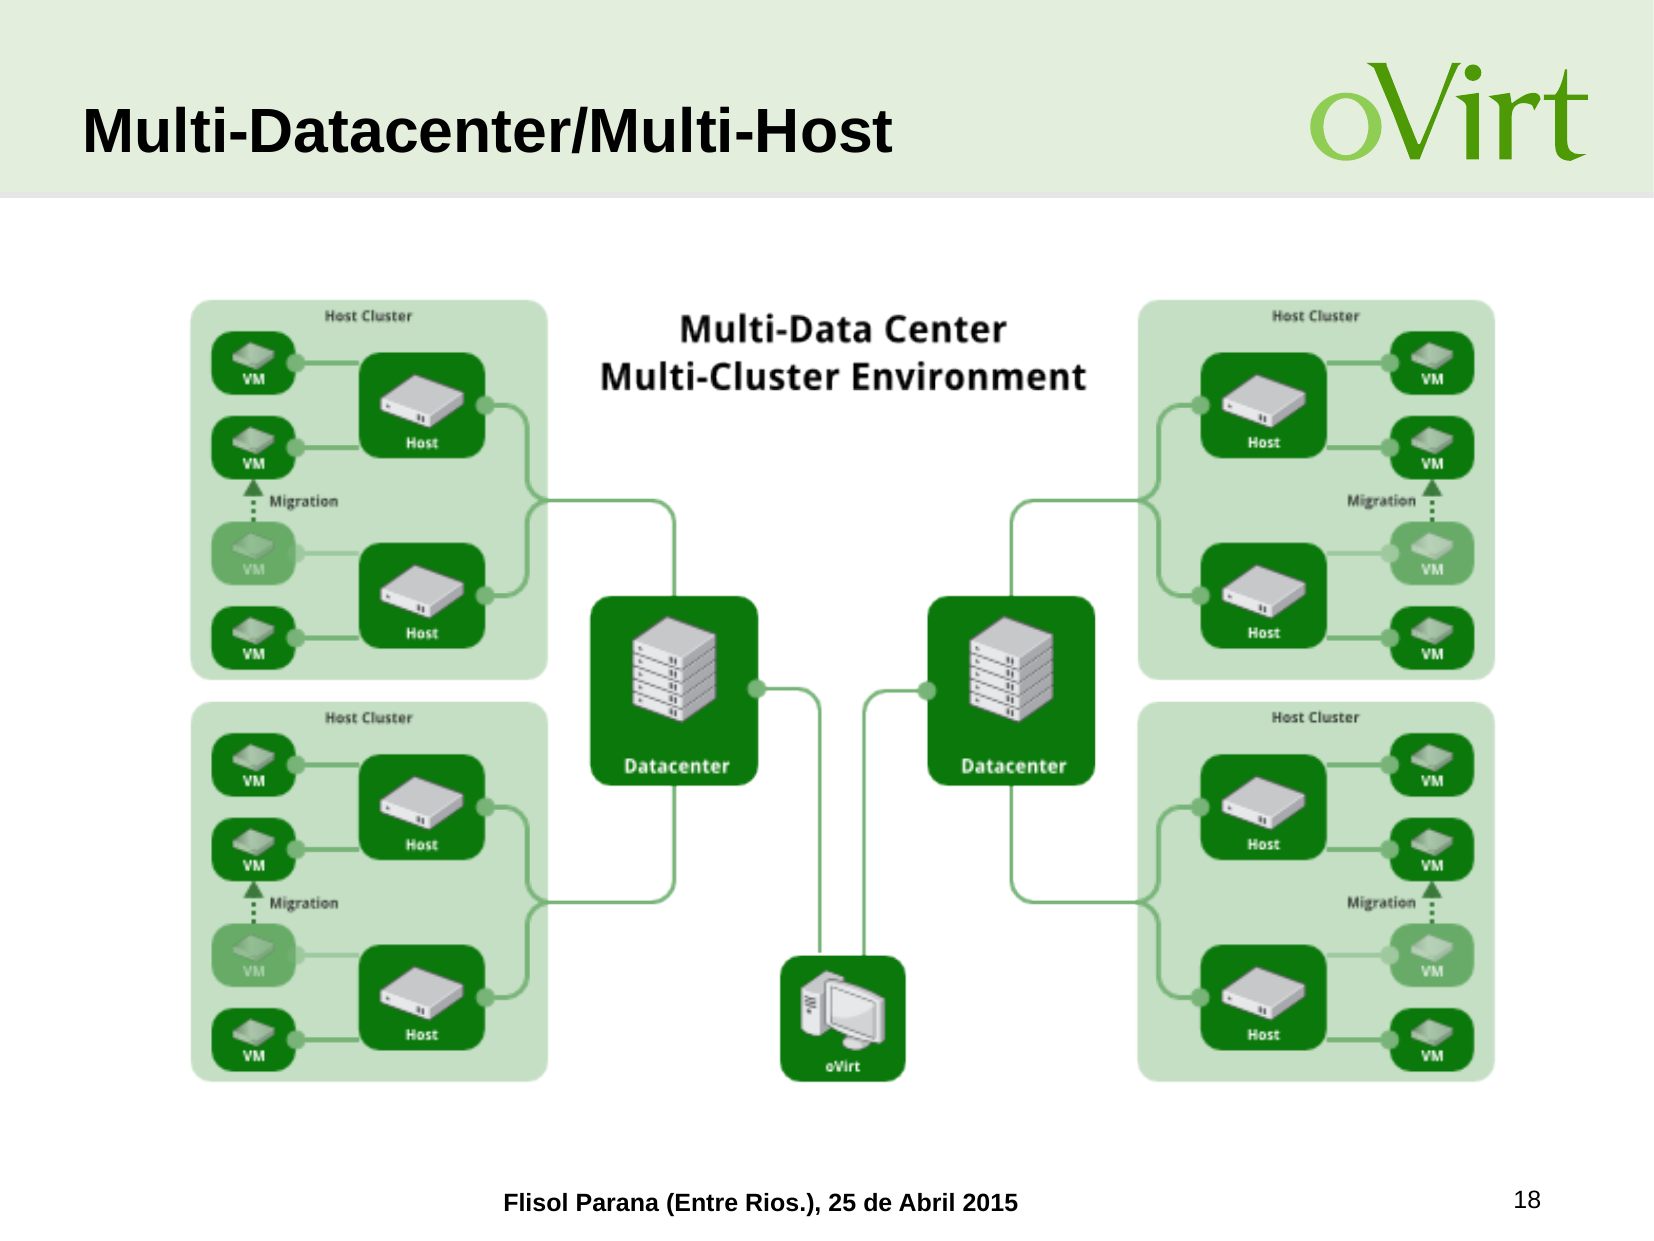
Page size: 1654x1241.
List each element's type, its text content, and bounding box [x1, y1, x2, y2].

picture [149, 279, 1538, 1126]
title Multi-Datacenter/Multi-Host [82, 37, 1571, 226]
